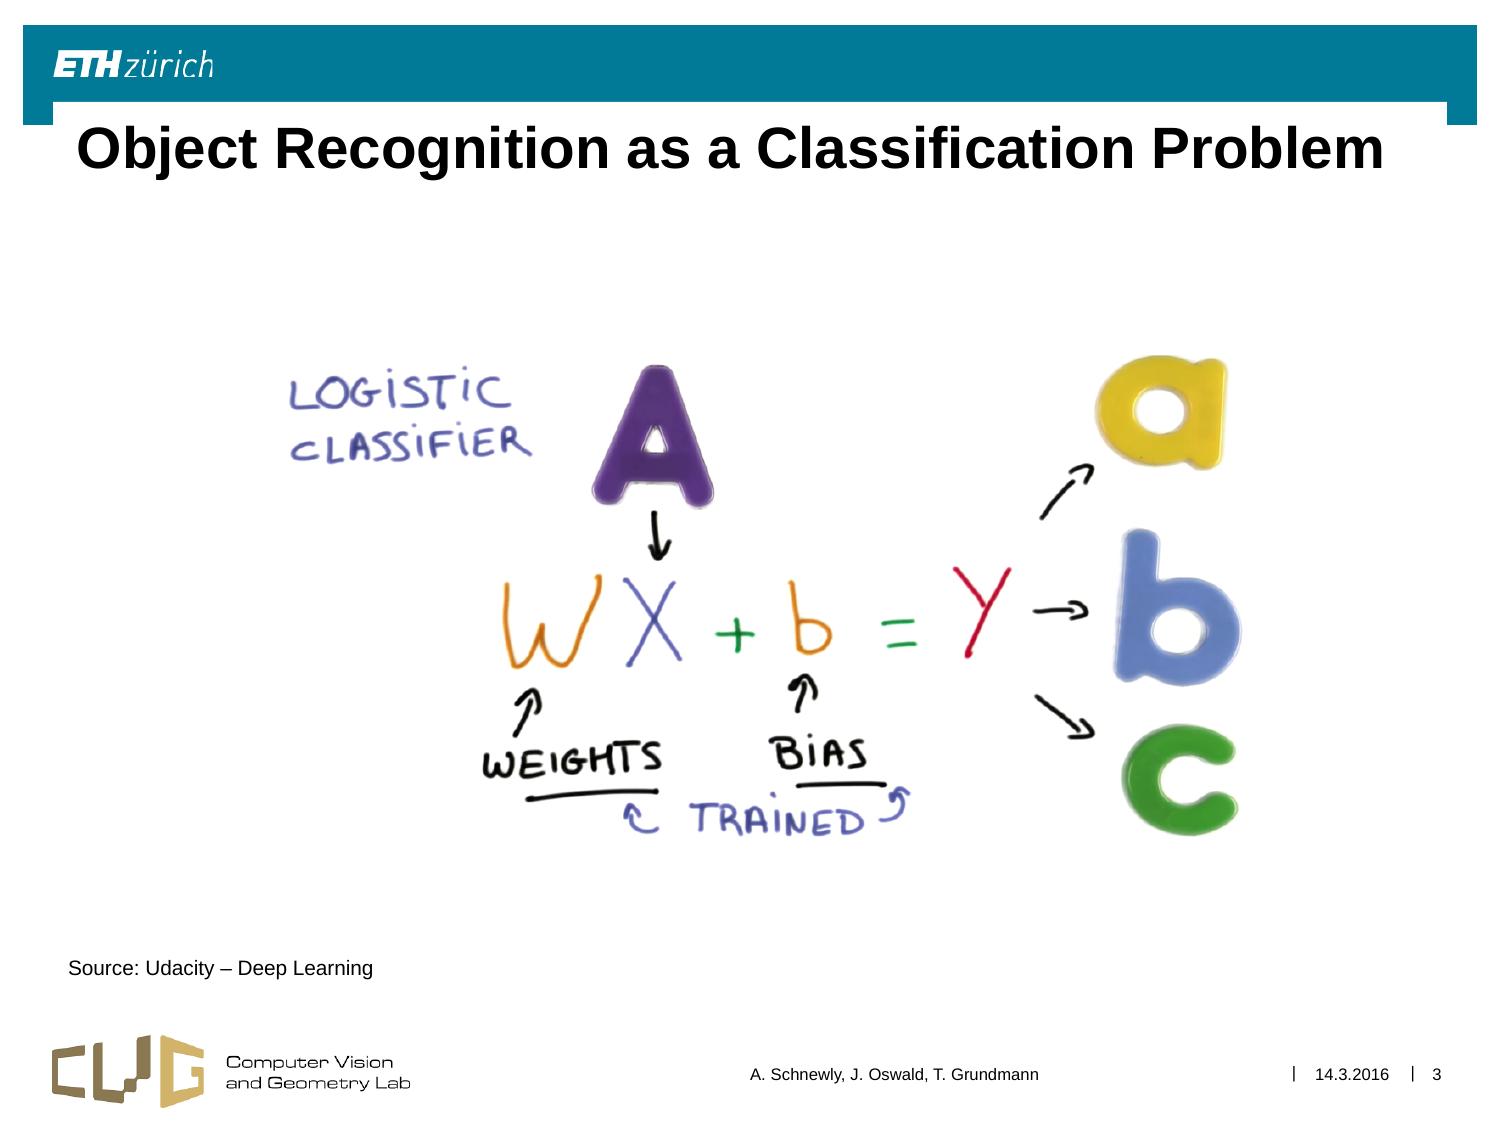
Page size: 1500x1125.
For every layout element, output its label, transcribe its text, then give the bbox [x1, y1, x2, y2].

text_box 5 [1415, 1034, 1459, 1112]
picture [265, 302, 1245, 842]
title Object Recognition as a Classification Problem [53, 101, 1447, 262]
text_box 14.3.2016 [1302, 1034, 1403, 1112]
text_box A. Schnewly, J. Oswald, T. Grundmann [750, 1034, 1277, 1112]
text_box Source: Udacity – Deep Learning [53, 947, 467, 988]
